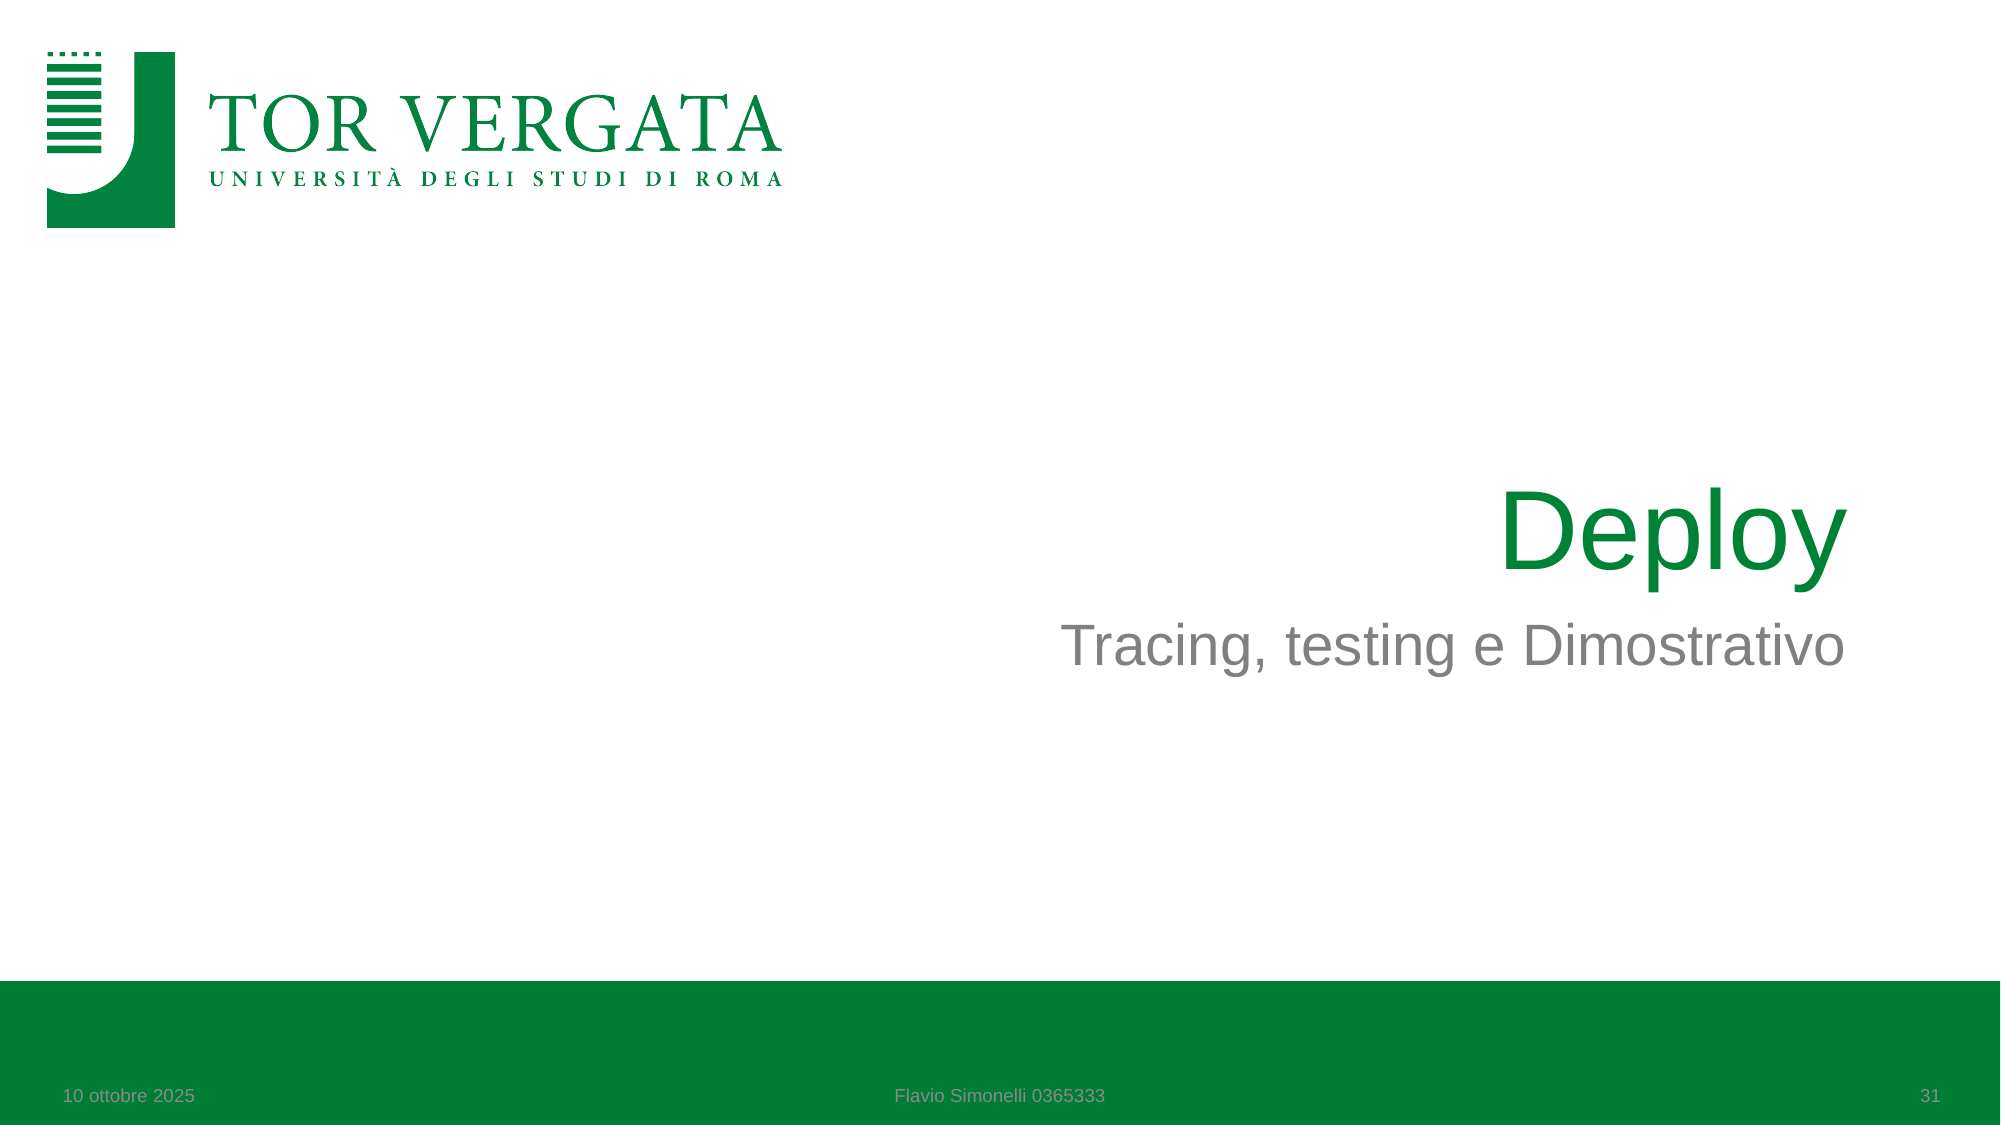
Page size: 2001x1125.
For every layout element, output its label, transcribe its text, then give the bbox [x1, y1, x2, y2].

title Deploy [62, 329, 1863, 599]
subtitle Tracing, testing e Dimostrativo [62, 599, 1863, 780]
footer Flavio Simonelli 0365333 [662, 1065, 1338, 1125]
picture [47, 52, 782, 228]
slide_number 10 ottobre 2025 [47, 1065, 498, 1125]
